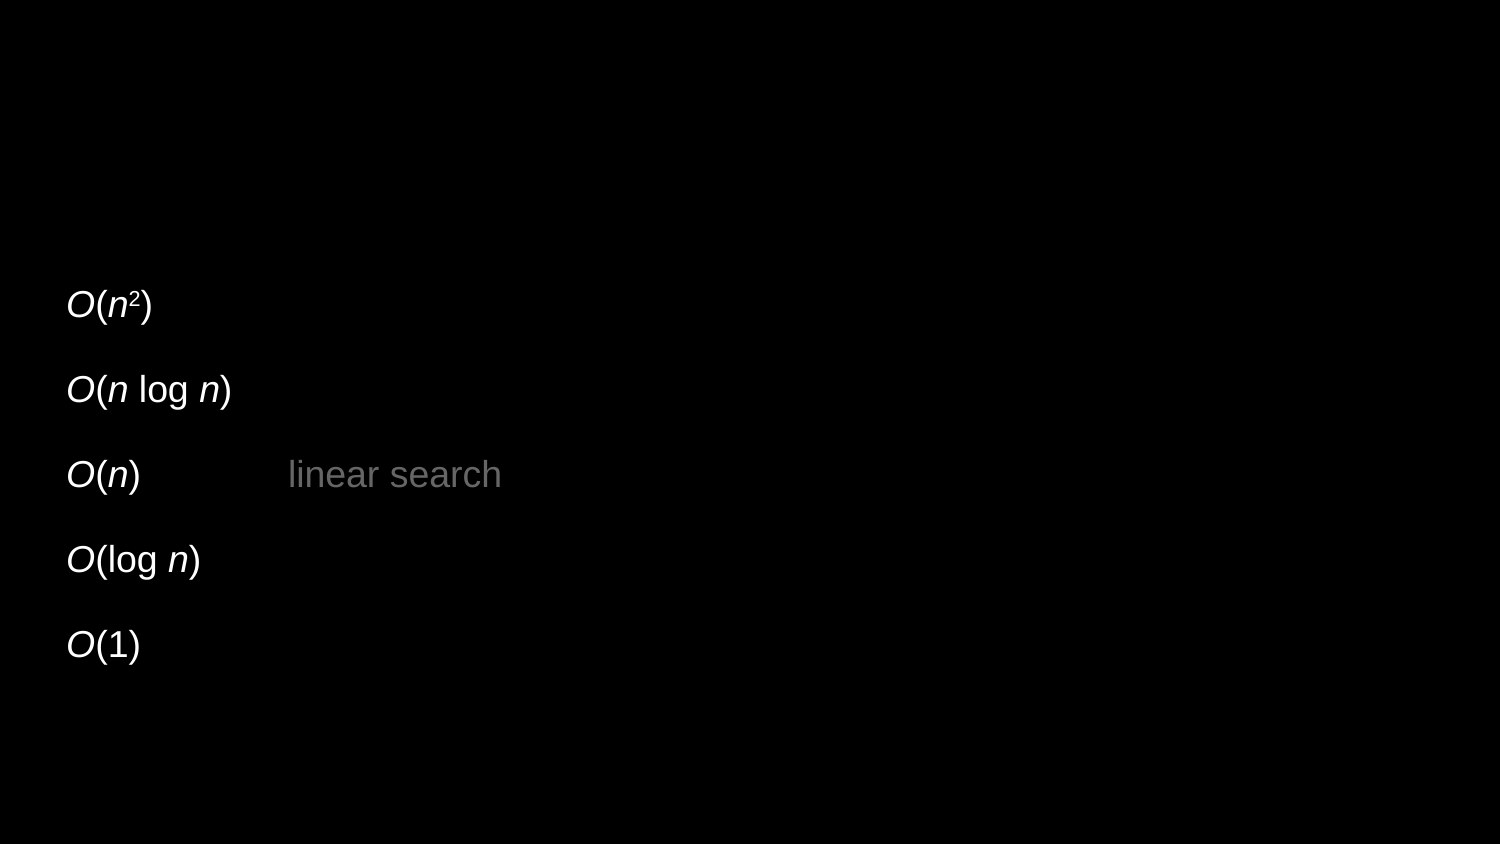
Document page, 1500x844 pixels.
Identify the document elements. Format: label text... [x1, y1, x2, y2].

list O(n2) O(n log n) O(n) linear search O(log n) O(1) [51, 189, 1449, 750]
